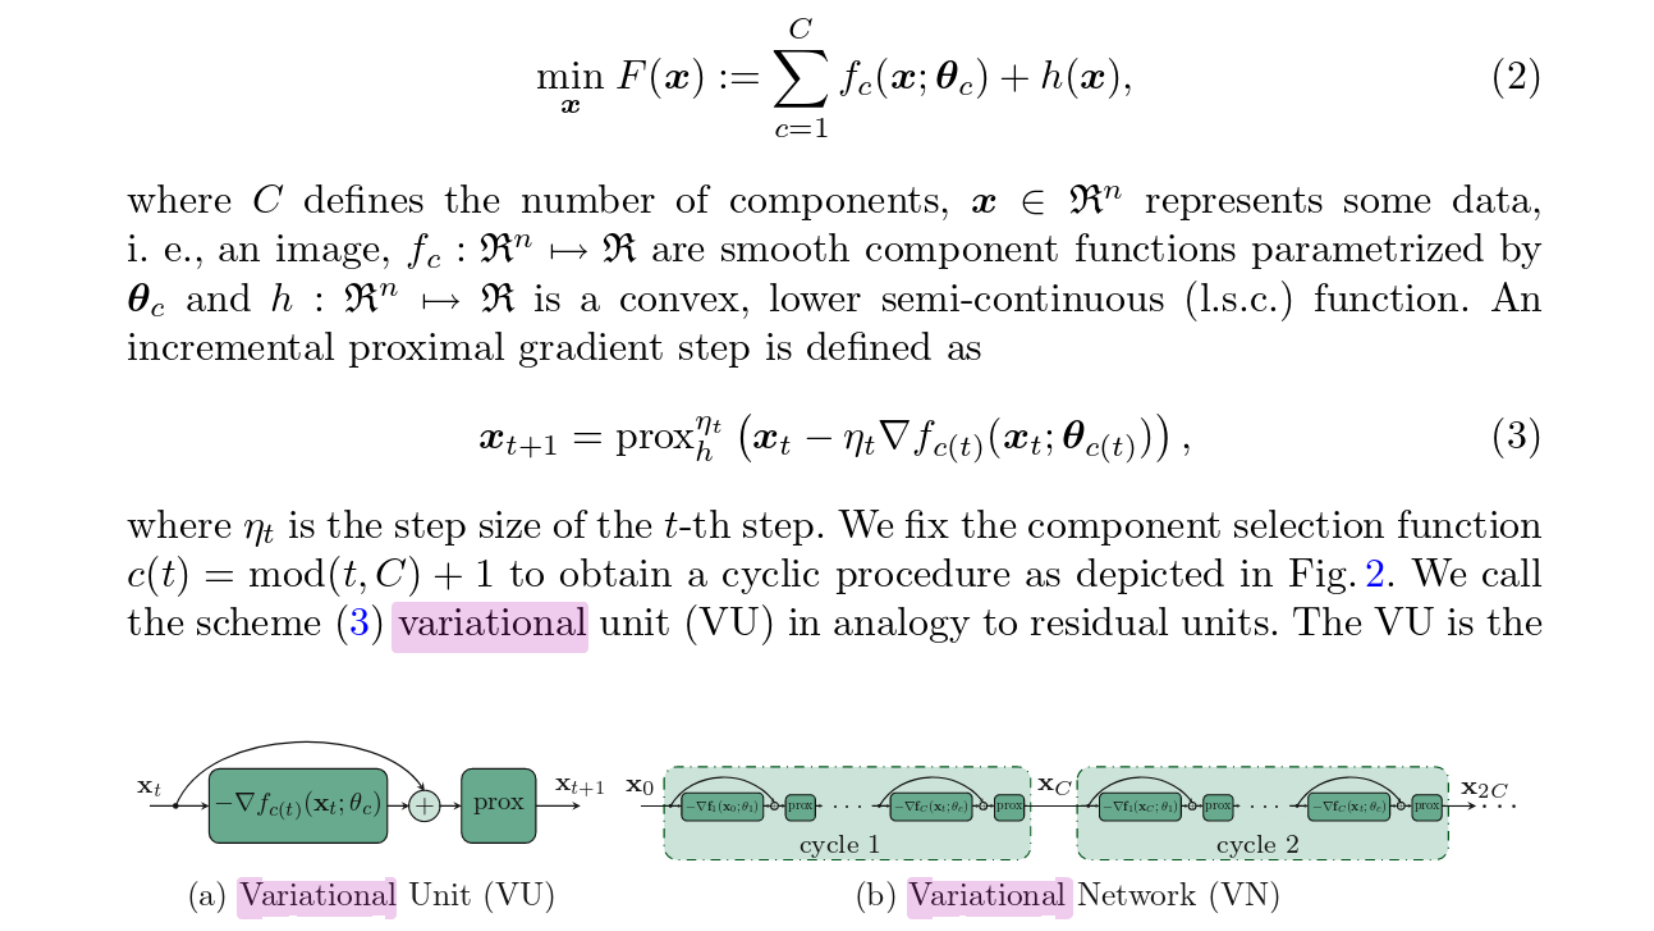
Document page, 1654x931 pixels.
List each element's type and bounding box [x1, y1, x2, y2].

picture [109, 0, 1576, 931]
